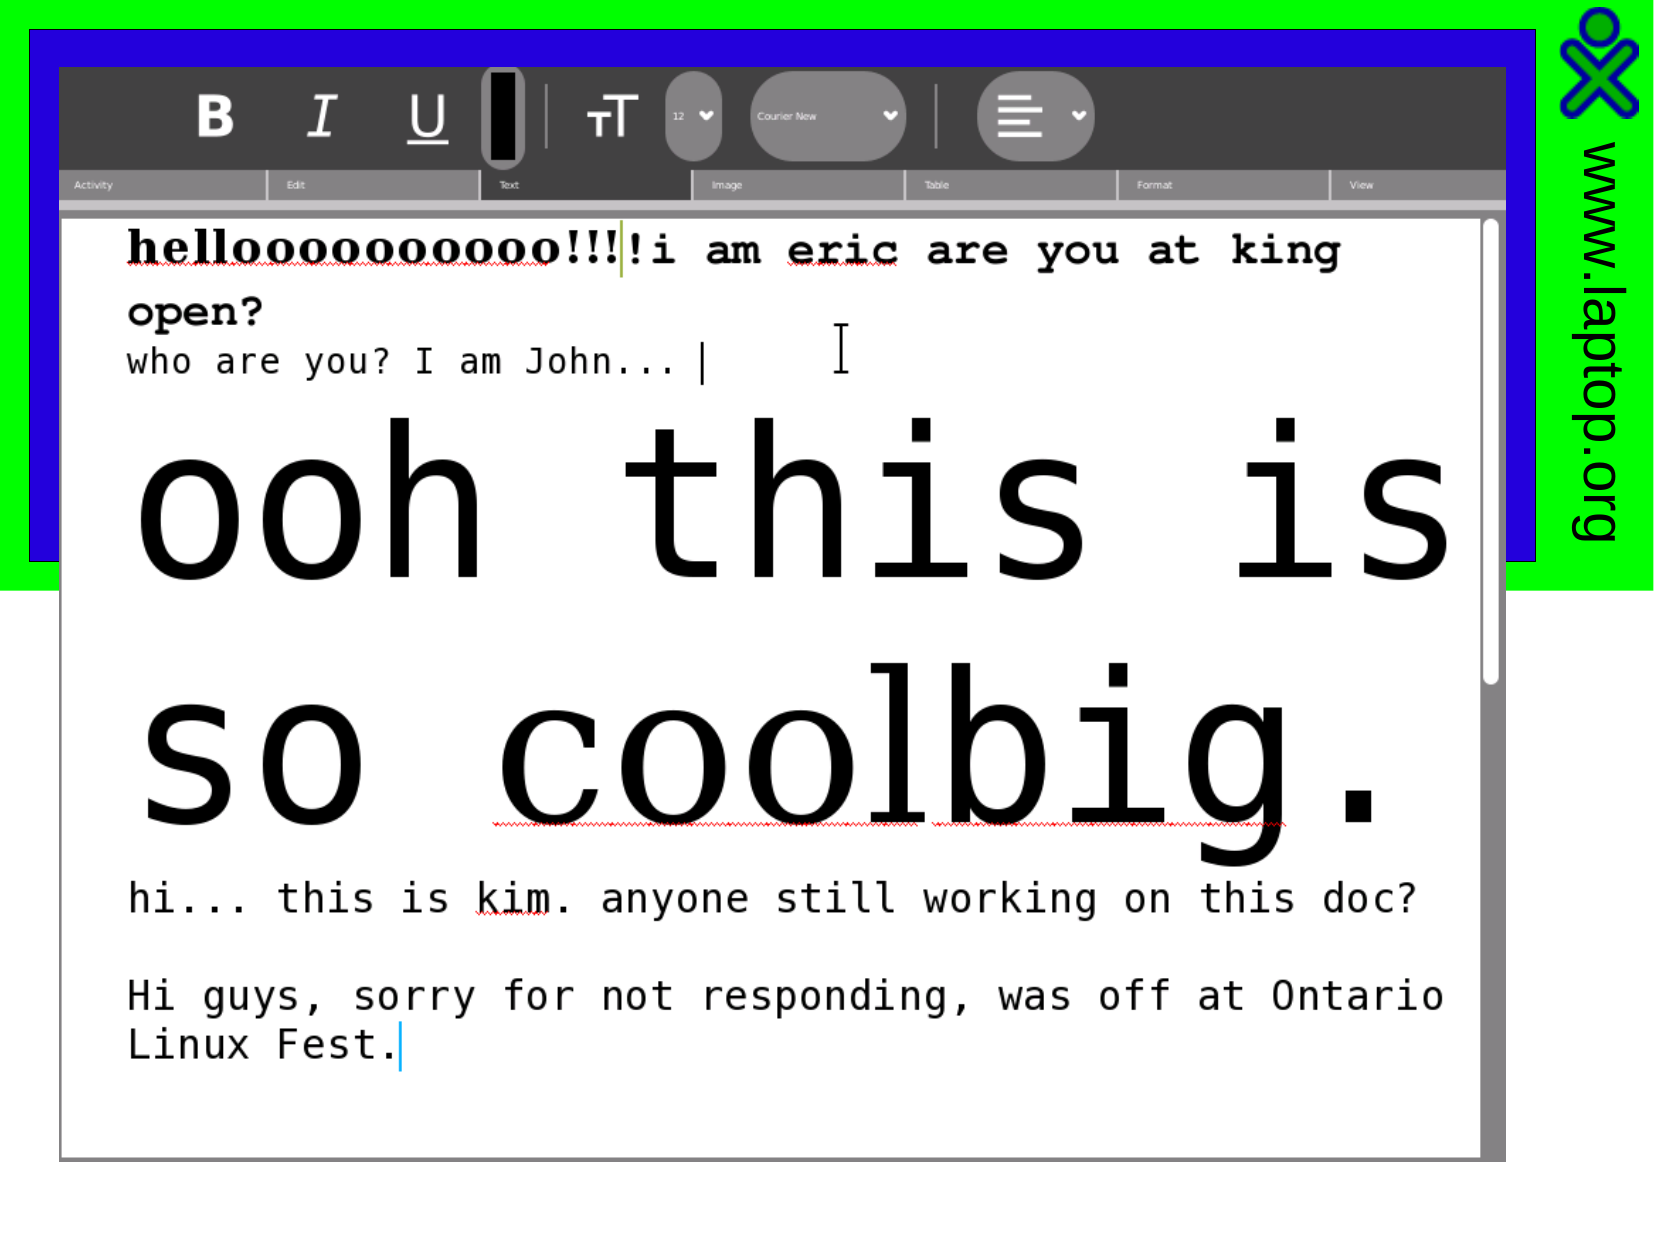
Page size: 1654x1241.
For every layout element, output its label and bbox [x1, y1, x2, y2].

picture [1559, 7, 1639, 119]
picture [59, 67, 1506, 1162]
